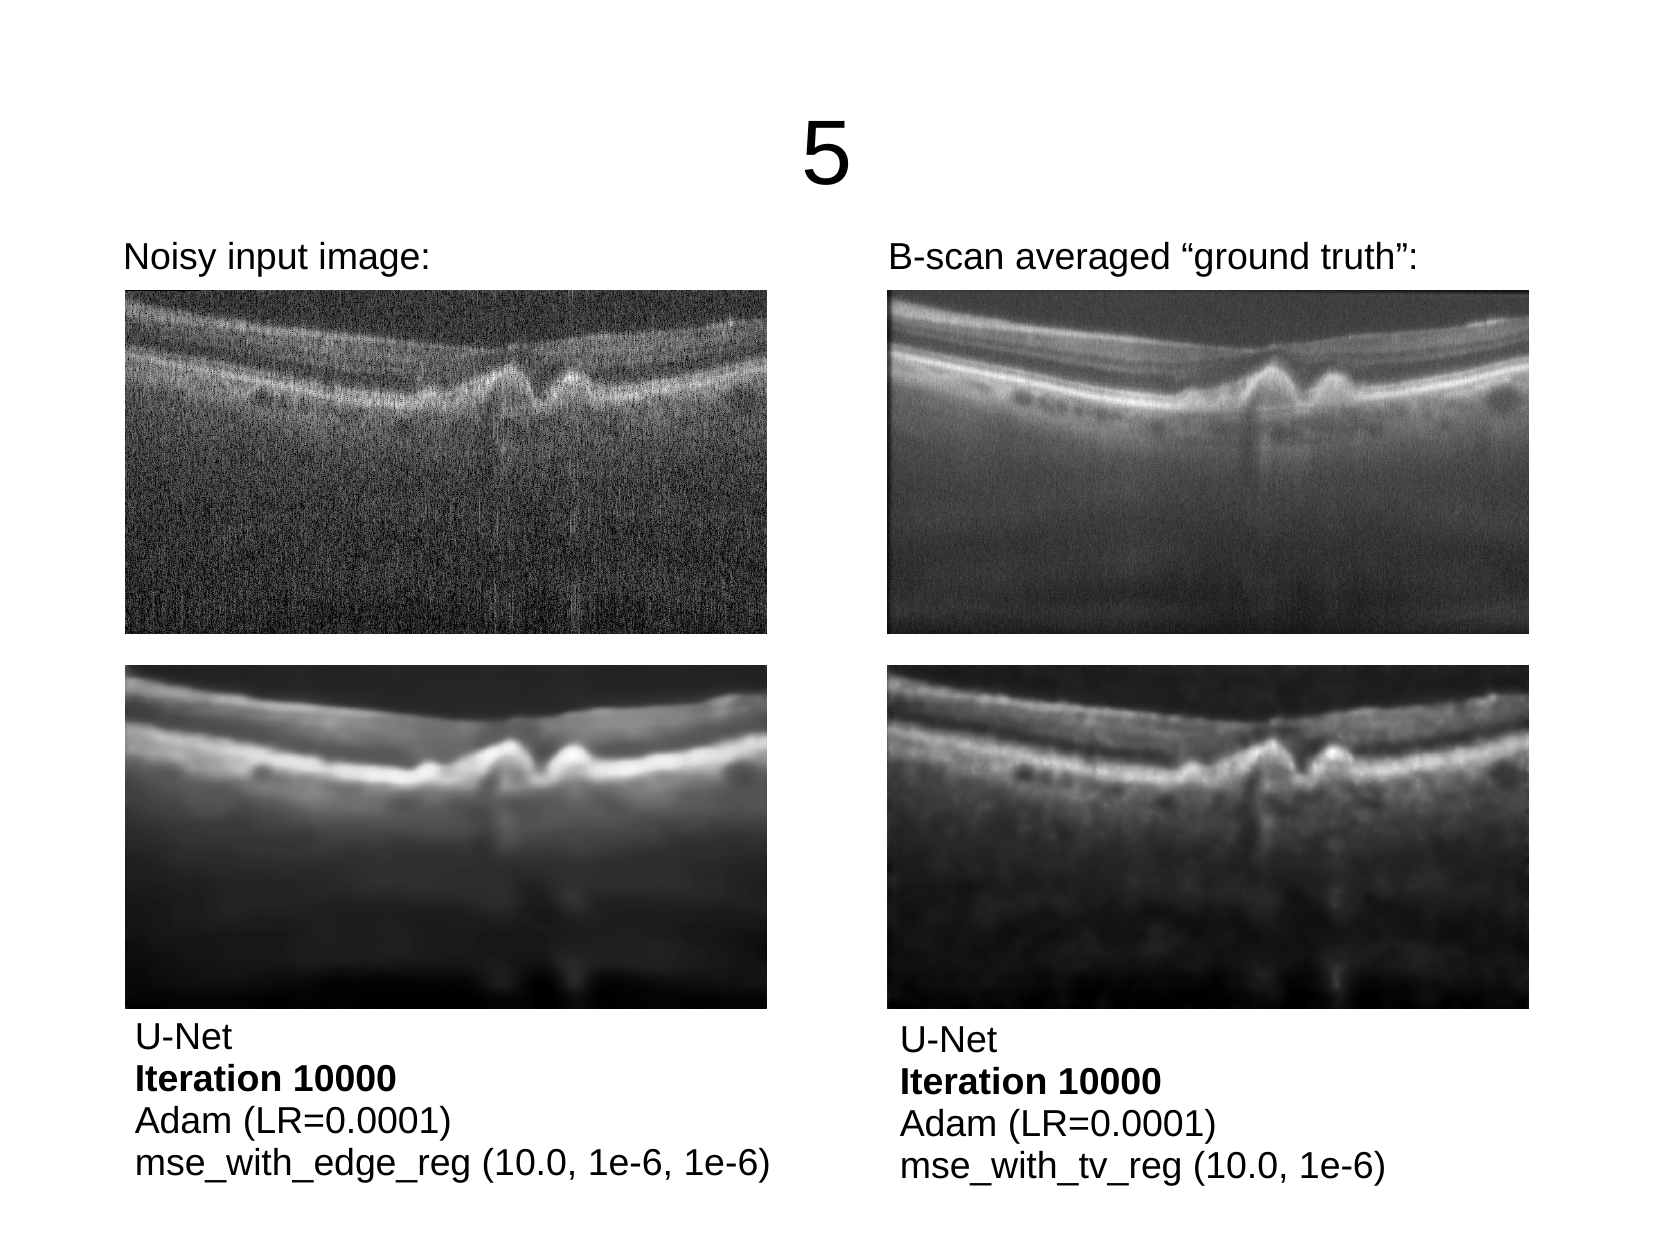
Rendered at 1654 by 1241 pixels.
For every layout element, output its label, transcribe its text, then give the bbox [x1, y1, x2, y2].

text_box B-scan averaged “ground truth”: [873, 228, 1434, 286]
text_box Noisy input image: [108, 227, 446, 285]
text_box U-Net Iteration 10000 Adam (LR=0.0001) mse_with_edge_reg (10.0, 1e-6, 1e-6) [120, 1008, 786, 1192]
picture [125, 290, 767, 634]
picture [887, 290, 1529, 634]
picture [887, 665, 1529, 1009]
picture [125, 665, 767, 1008]
title 5 [82, 49, 1571, 257]
text_box U-Net Iteration 10000 Adam (LR=0.0001) mse_with_tv_reg (10.0, 1e-6) [885, 1011, 1402, 1195]
